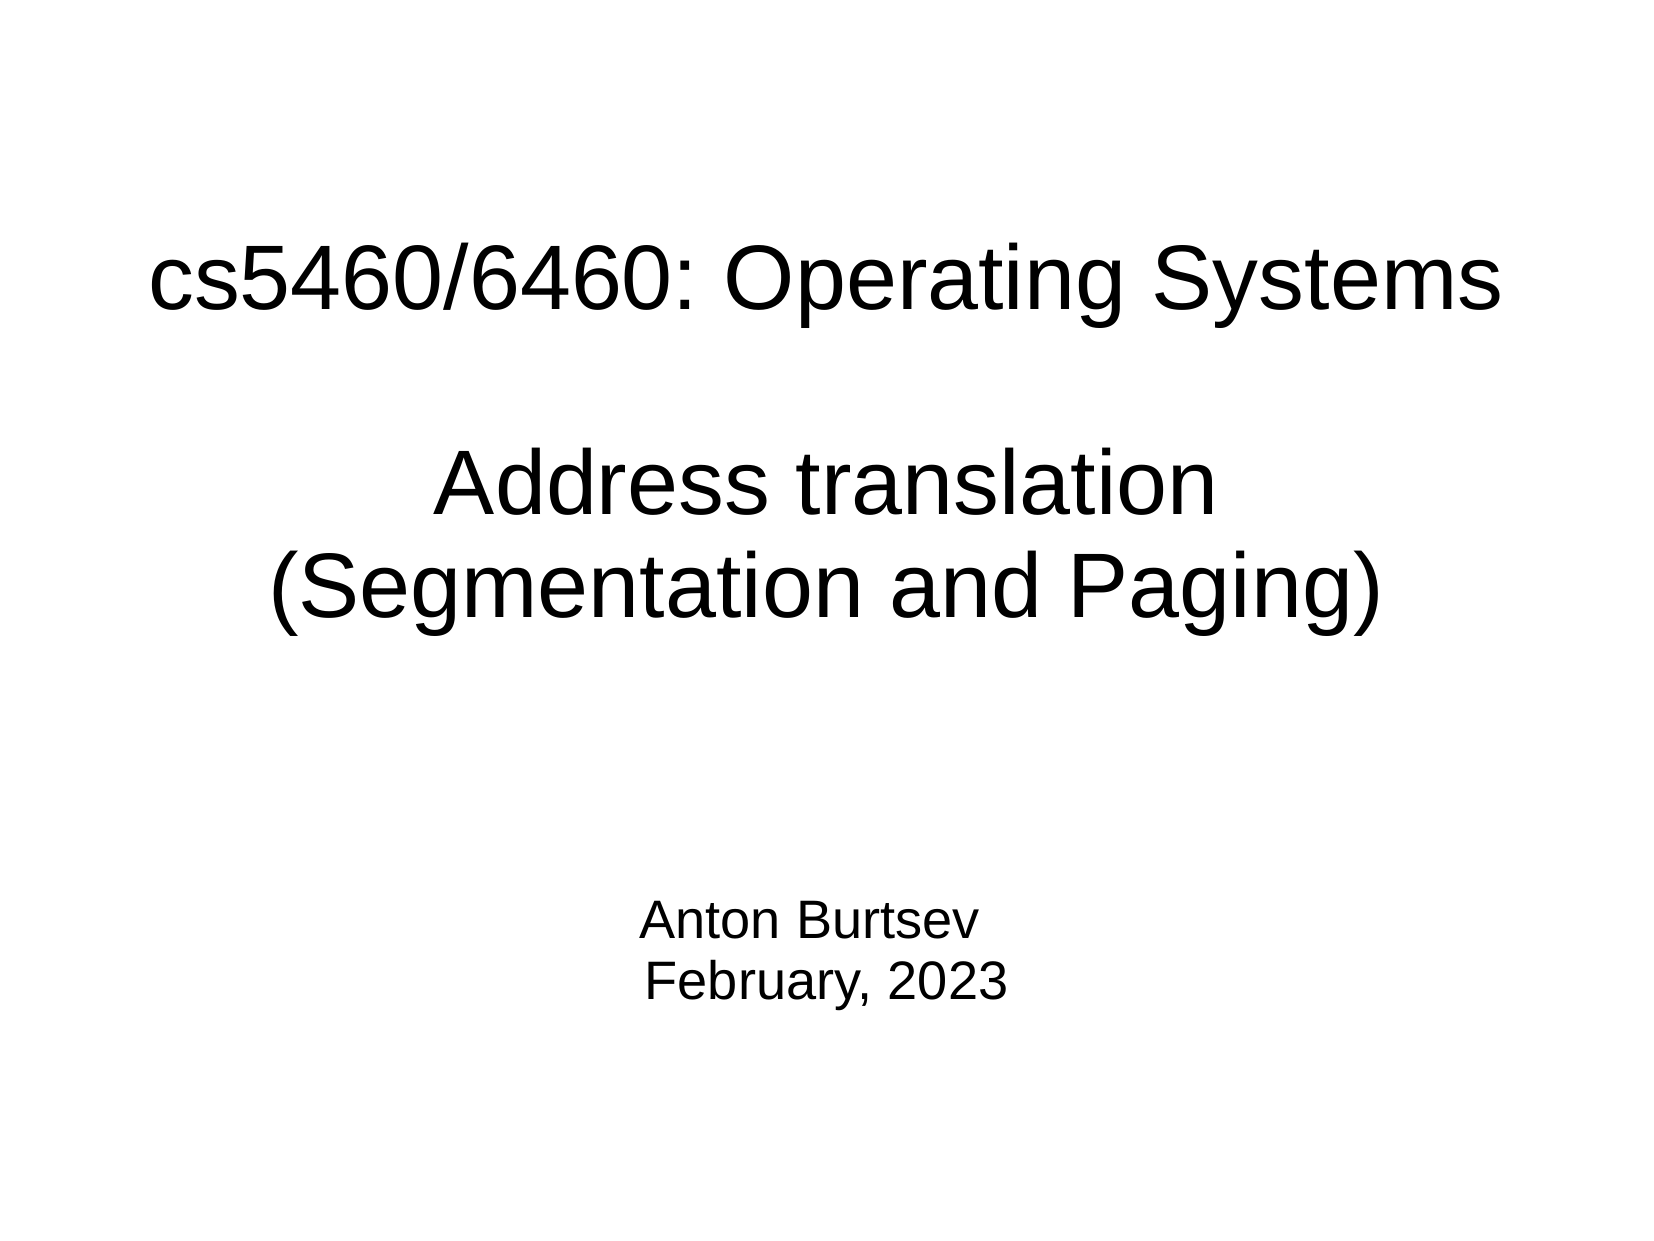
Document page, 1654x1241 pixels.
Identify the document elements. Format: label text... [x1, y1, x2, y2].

title cs5460/6460: Operating Systems Address translation (Segmentation and Paging) [82, 113, 1571, 637]
subtitle Anton Burtsev February, 2023 [82, 637, 1571, 1109]
